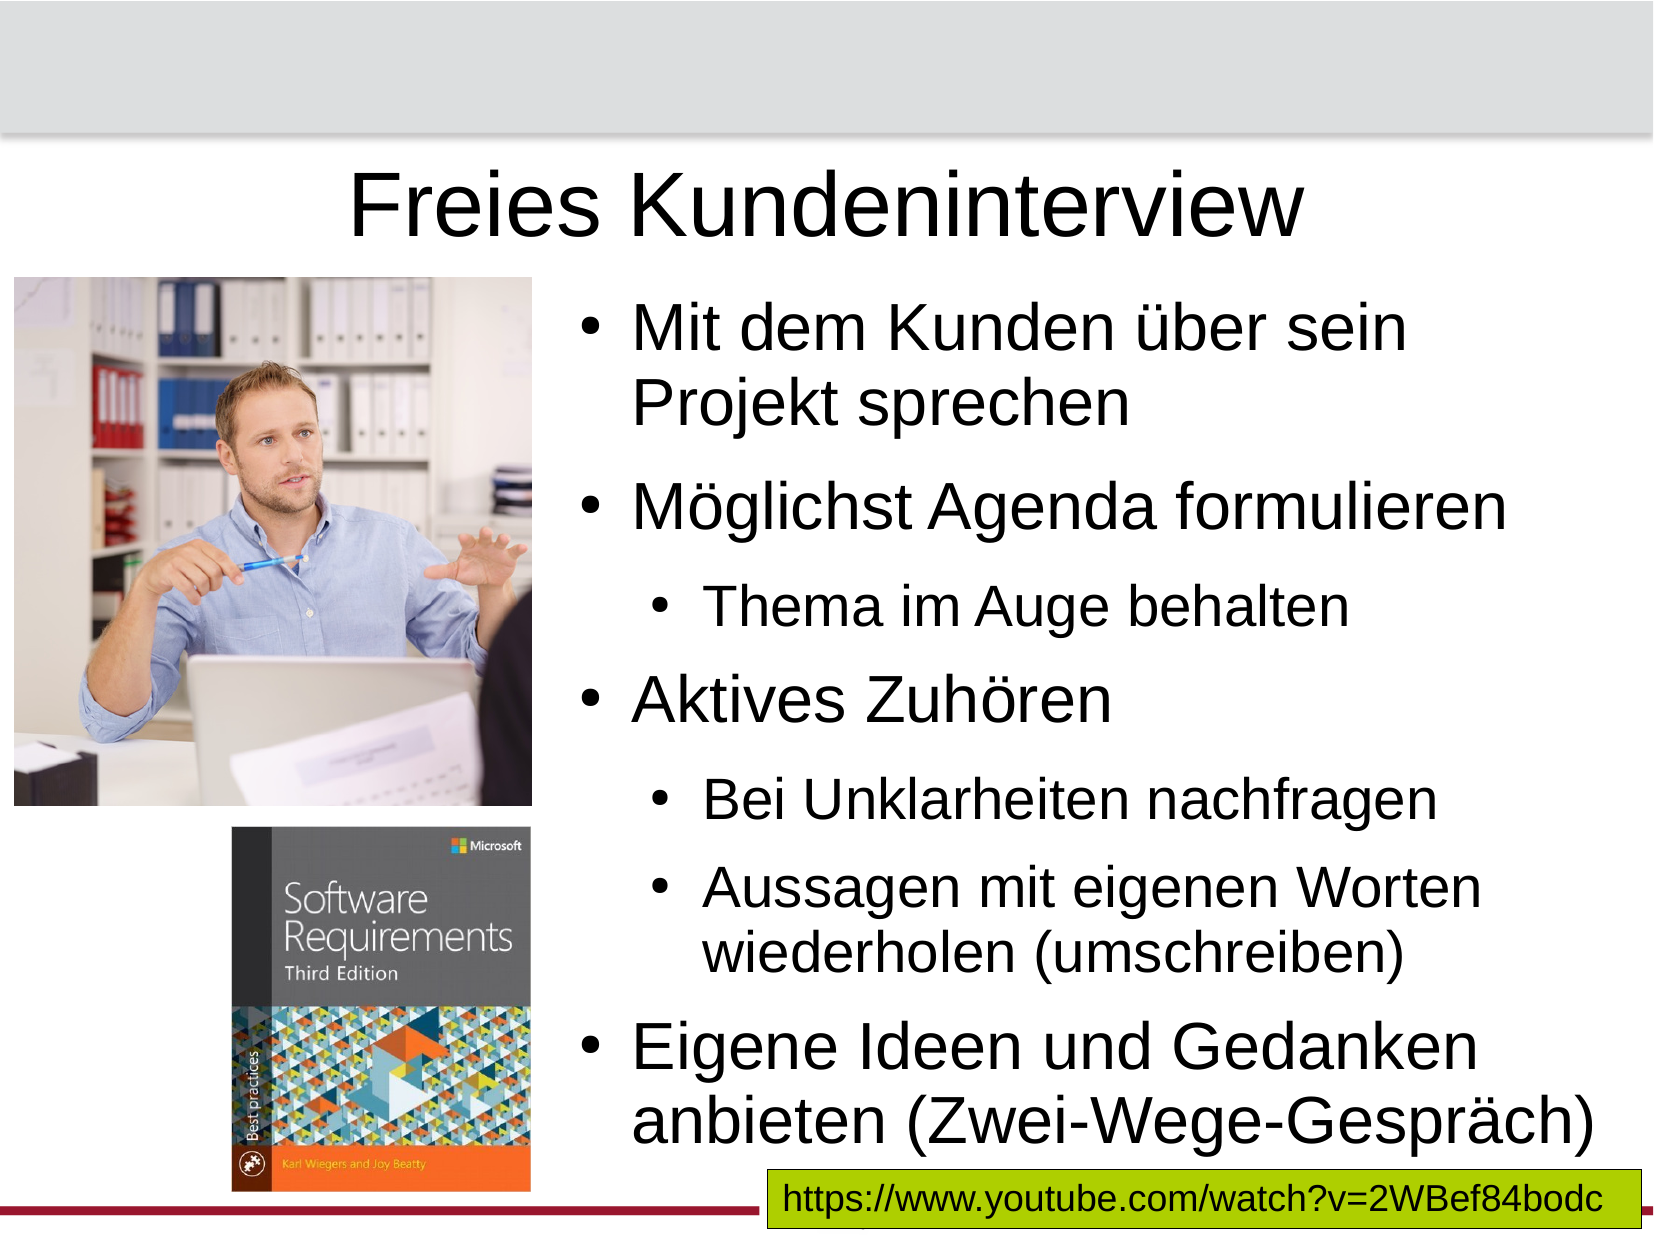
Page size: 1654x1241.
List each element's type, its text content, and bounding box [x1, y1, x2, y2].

list Mit dem Kunden über sein Projekt sprechen Möglichst Agenda formulieren Thema im Auge behalten Aktives Zuhören Bei Unklarheiten nachfragen Aussagen mit eigenen Worten wiederholen (umschreiben) Eigene Ideen und Gedanken anbieten (Zwei-Wege-Gespräch) [561, 290, 1625, 1182]
title Freies Kundeninterview [82, 147, 1571, 257]
picture [0, 1, 1654, 1237]
text_box https://www.youtube.com/watch?v=2WBef84bodc [767, 1169, 1642, 1229]
